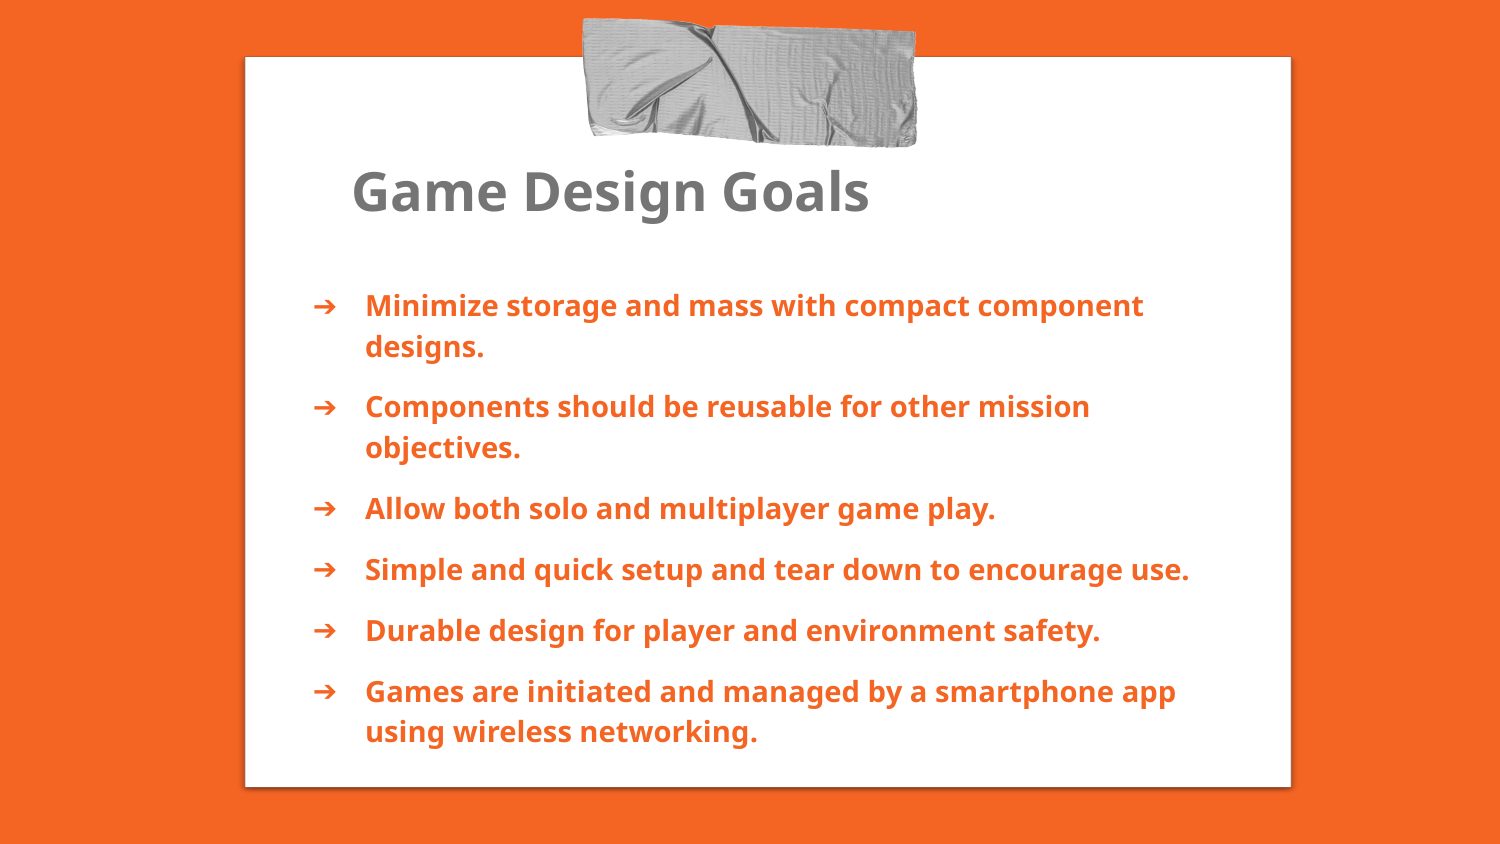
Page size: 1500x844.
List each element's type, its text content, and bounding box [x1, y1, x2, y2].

text_box Game Design Goals [336, 112, 1213, 238]
picture [203, 16, 1334, 817]
list Minimize storage and mass with compact component designs. Components should be reusable for other mission objectives. Allow both solo and multiplayer game play. Simple and quick setup and tear down to encourage use. Durable design for player and environment safety. Games are initiated and managed by a smartphone app using wireless networking. [274, 267, 1257, 722]
